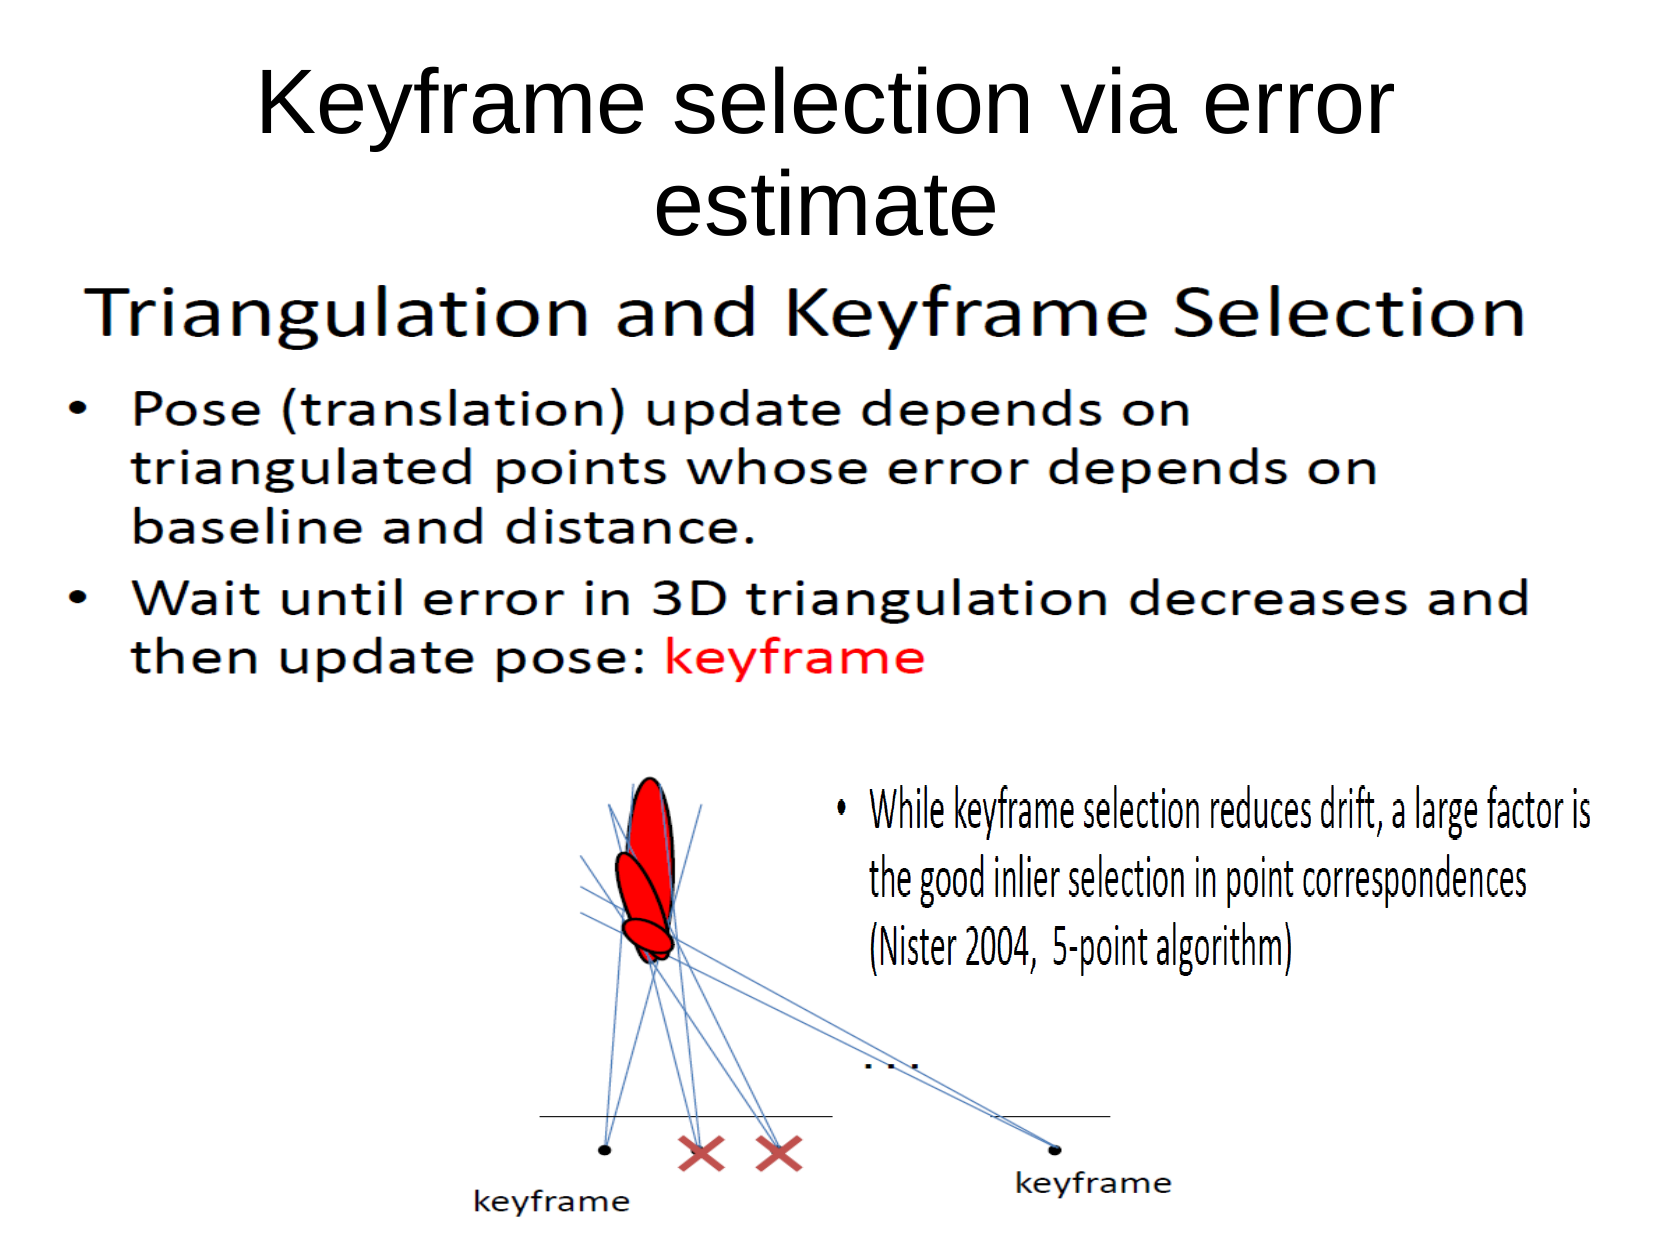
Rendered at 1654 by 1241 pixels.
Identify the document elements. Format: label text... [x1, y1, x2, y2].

title Keyframe selection via error estimate [82, 49, 1571, 257]
picture [11, 271, 1607, 1220]
